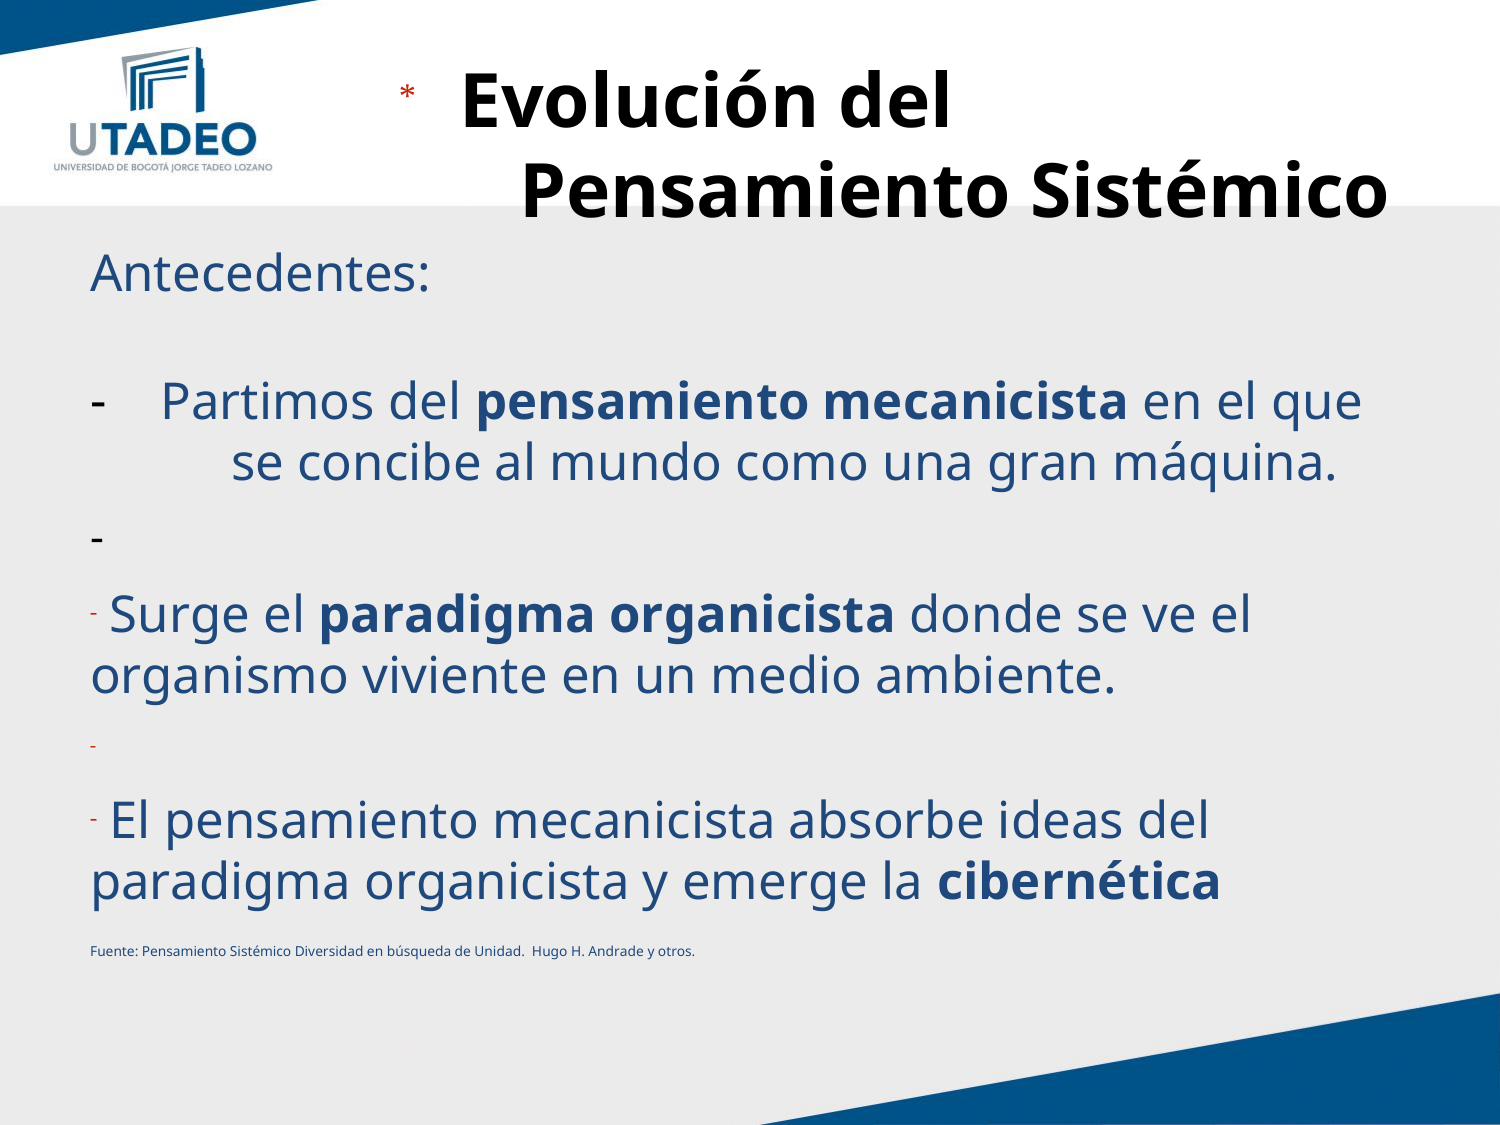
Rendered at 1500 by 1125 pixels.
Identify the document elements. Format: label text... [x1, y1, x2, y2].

title Evolución del Pensamiento Sistémico [294, 45, 1426, 233]
list Antecedentes: Partimos del pensamiento mecanicista en el que se concibe al mundo como una gran máquina. Surge el paradigma organicista donde se ve el organismo viviente en un medio ambiente. El pensamiento mecanicista absorbe ideas del paradigma organicista y emerge la cibernética Fuente: Pensamiento Sistémico Diversidad en búsqueda de Unidad. Hugo H. Andrade y otros. [75, 232, 1426, 976]
